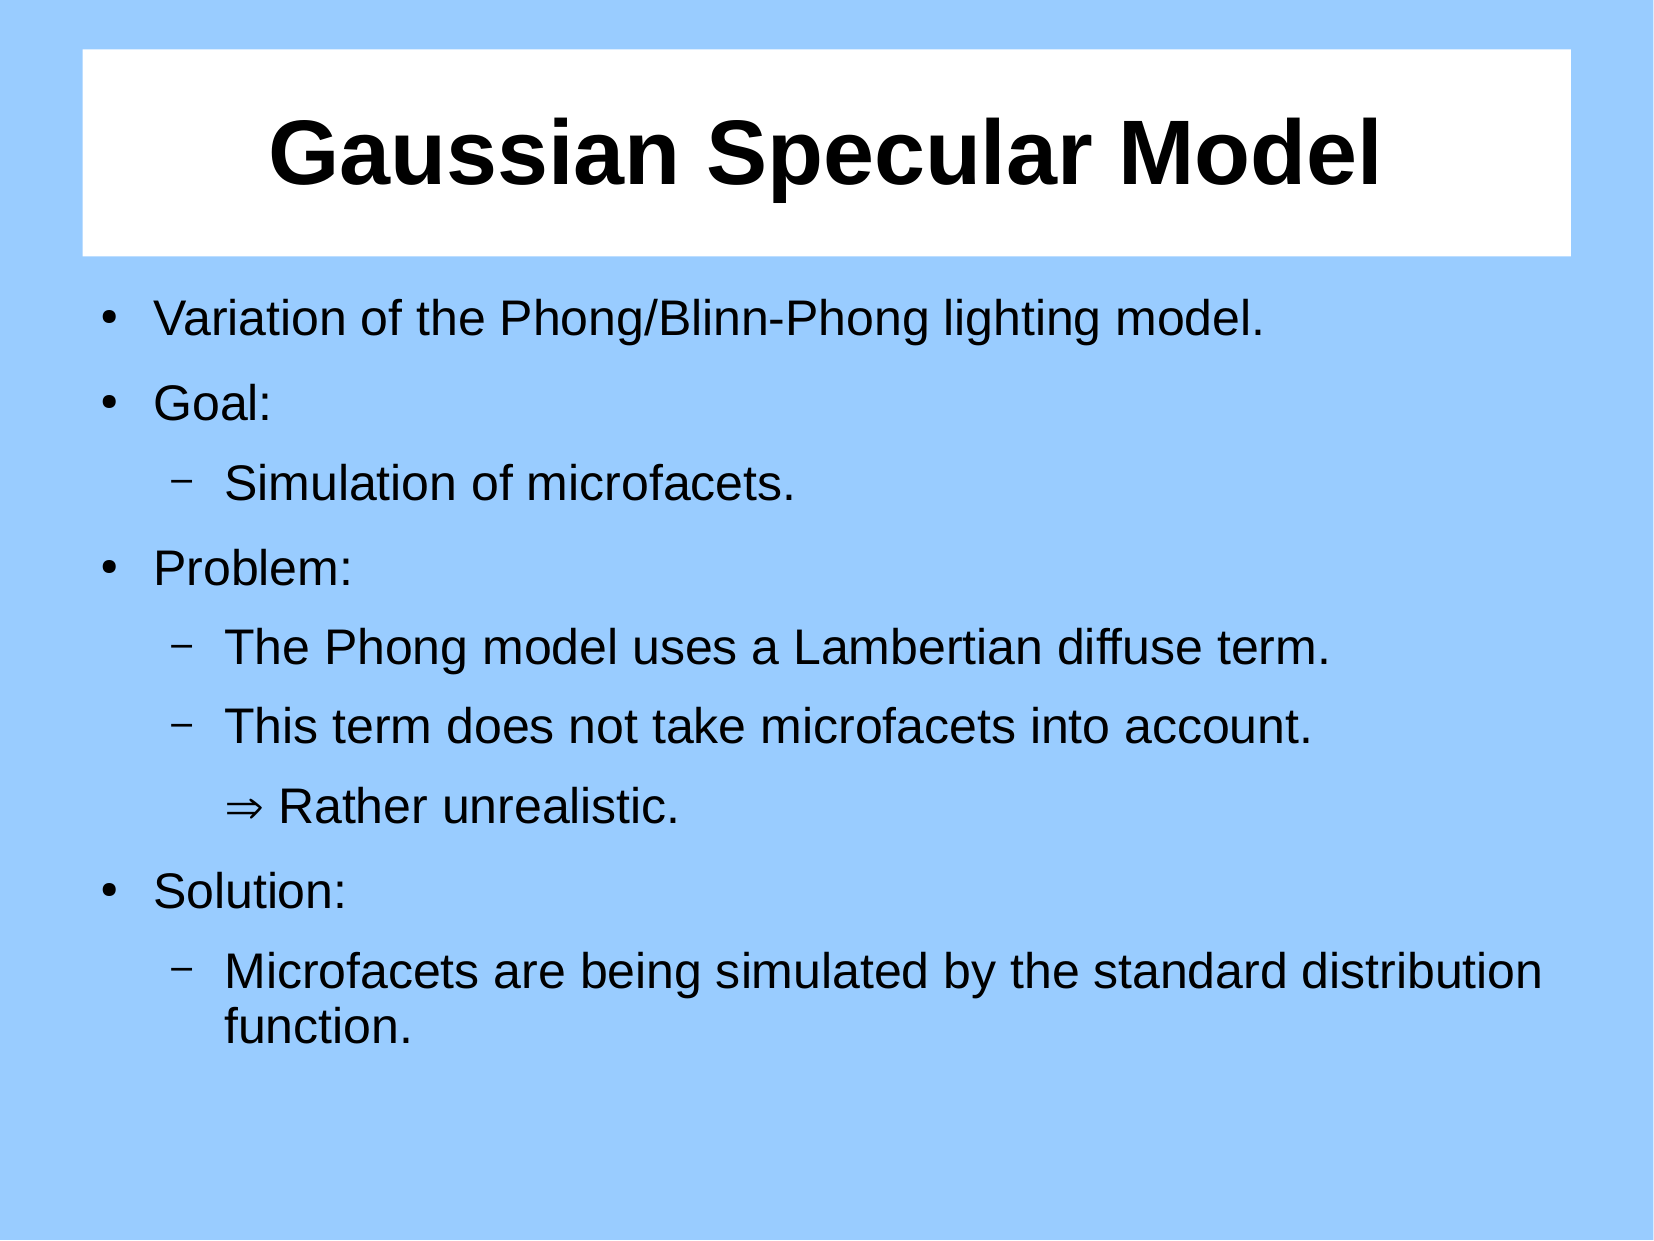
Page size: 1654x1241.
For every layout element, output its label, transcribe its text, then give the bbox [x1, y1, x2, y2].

list Variation of the Phong/Blinn-Phong lighting model. Goal: Simulation of microfacets. Problem: The Phong model uses a Lambertian diffuse term. This term does not take microfacets into account.  Rather unrealistic. Solution: Microfacets are being simulated by the standard distribution function. [82, 290, 1571, 1170]
title Gaussian Specular Model [82, 49, 1571, 257]
